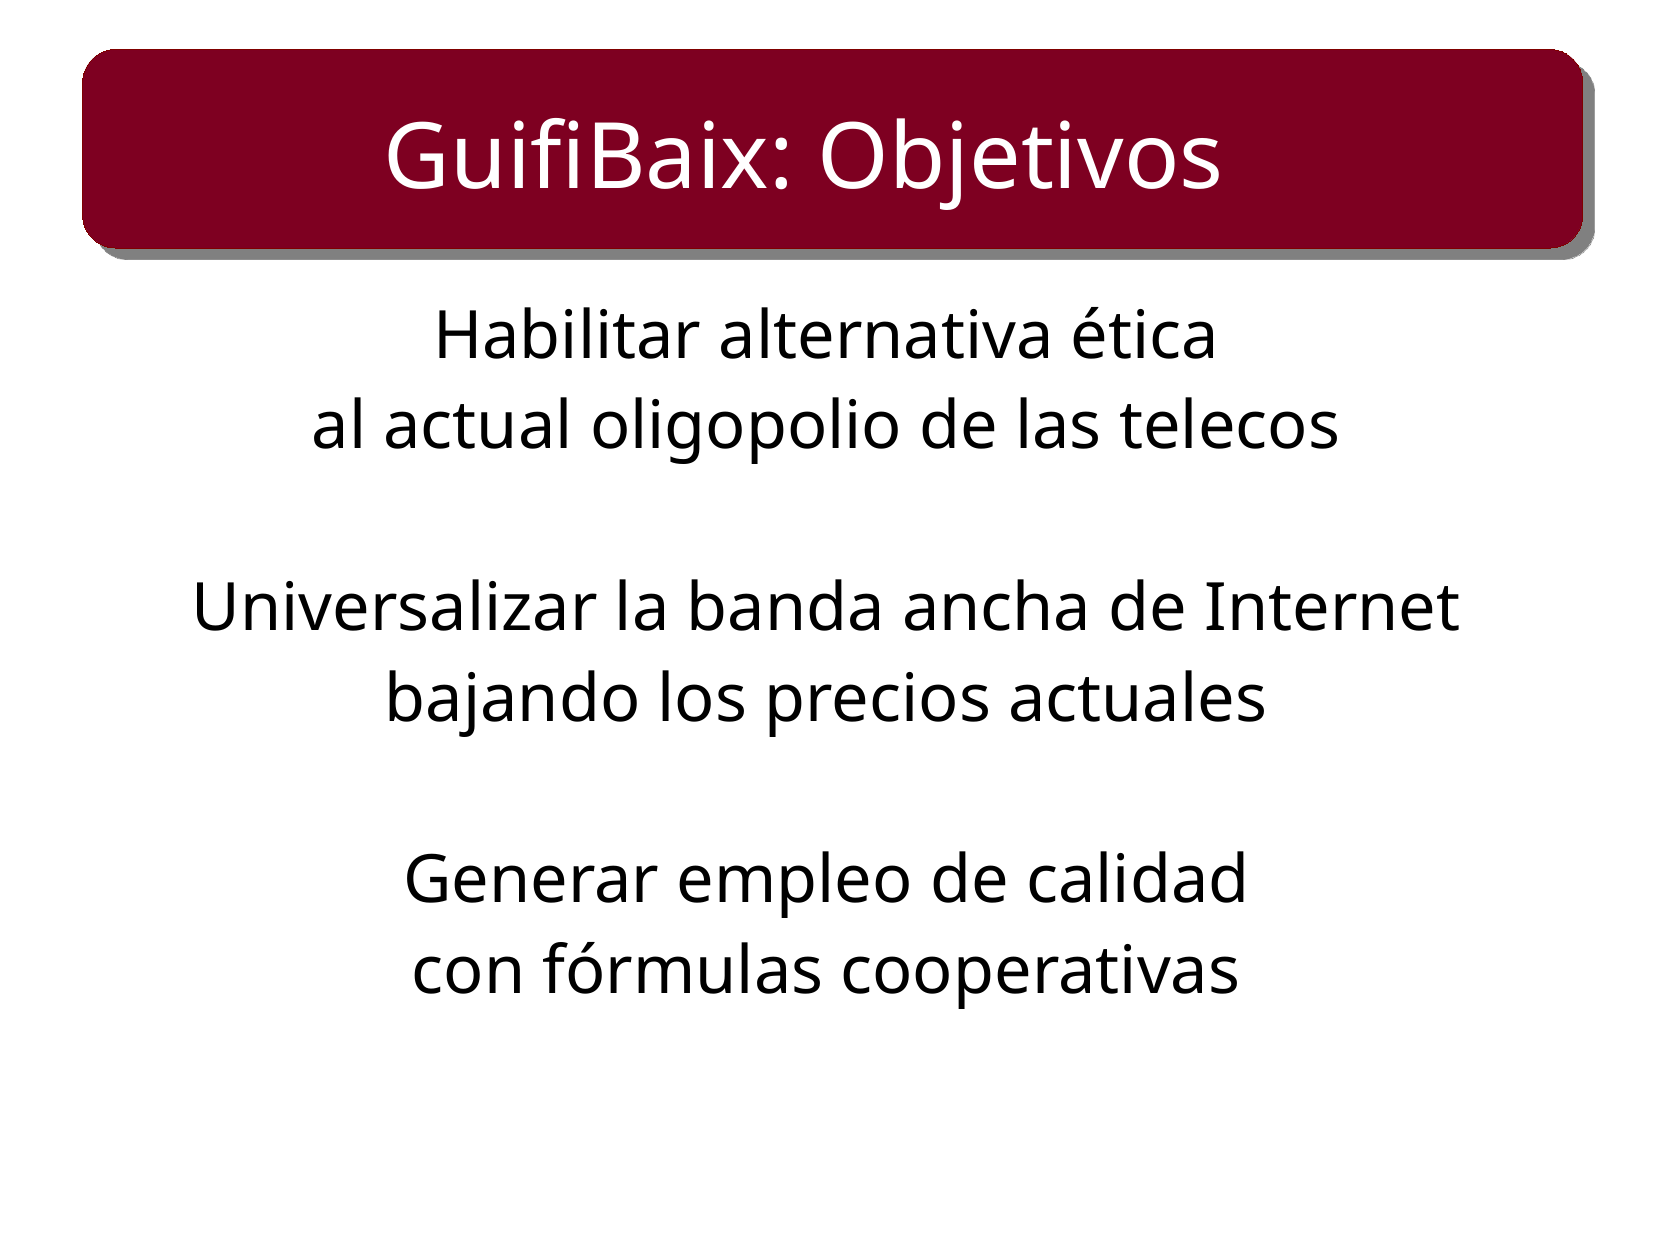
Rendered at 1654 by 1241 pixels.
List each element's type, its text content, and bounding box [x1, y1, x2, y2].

title GuifiBaix: Objetivos [82, 49, 1571, 257]
subtitle Habilitar alternativa ética al actual oligopolio de las telecos Universalizar la banda ancha de Internet bajando los precios actuales Generar empleo de calidad con fórmulas cooperativas [82, 290, 1571, 1010]
